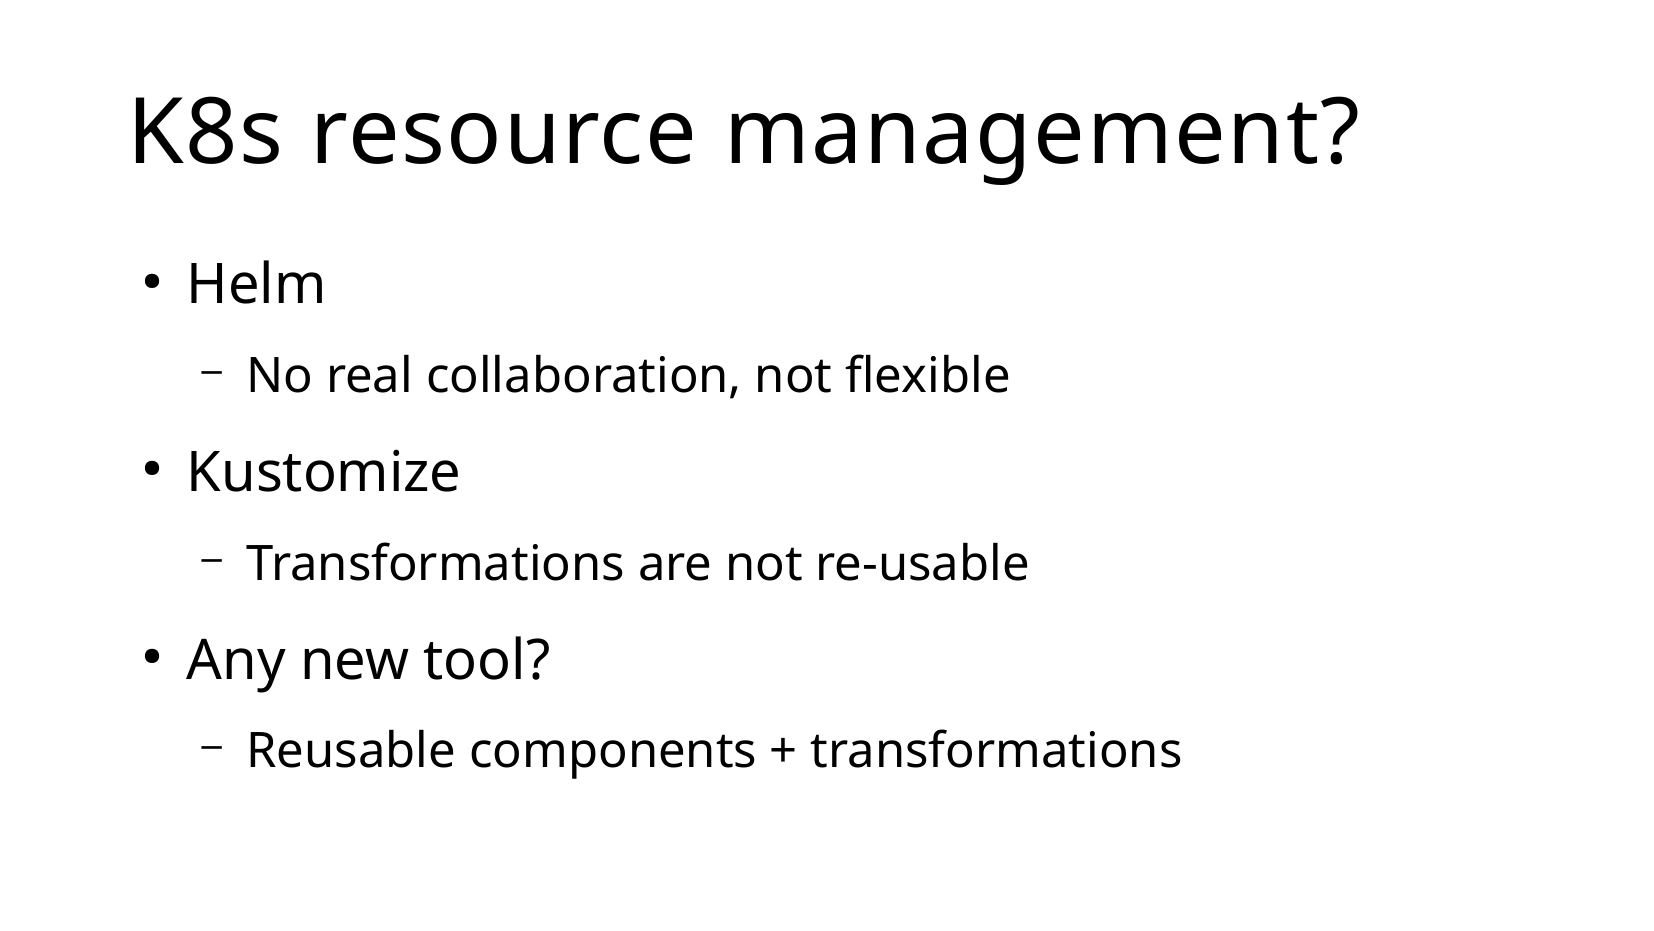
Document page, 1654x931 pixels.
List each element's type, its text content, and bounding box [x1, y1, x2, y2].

title K8s resource management? [127, 69, 1654, 187]
list Helm No real collaboration, not flexible Kustomize Transformations are not re-usable Any new tool? Reusable components + transformations [127, 244, 1527, 784]
